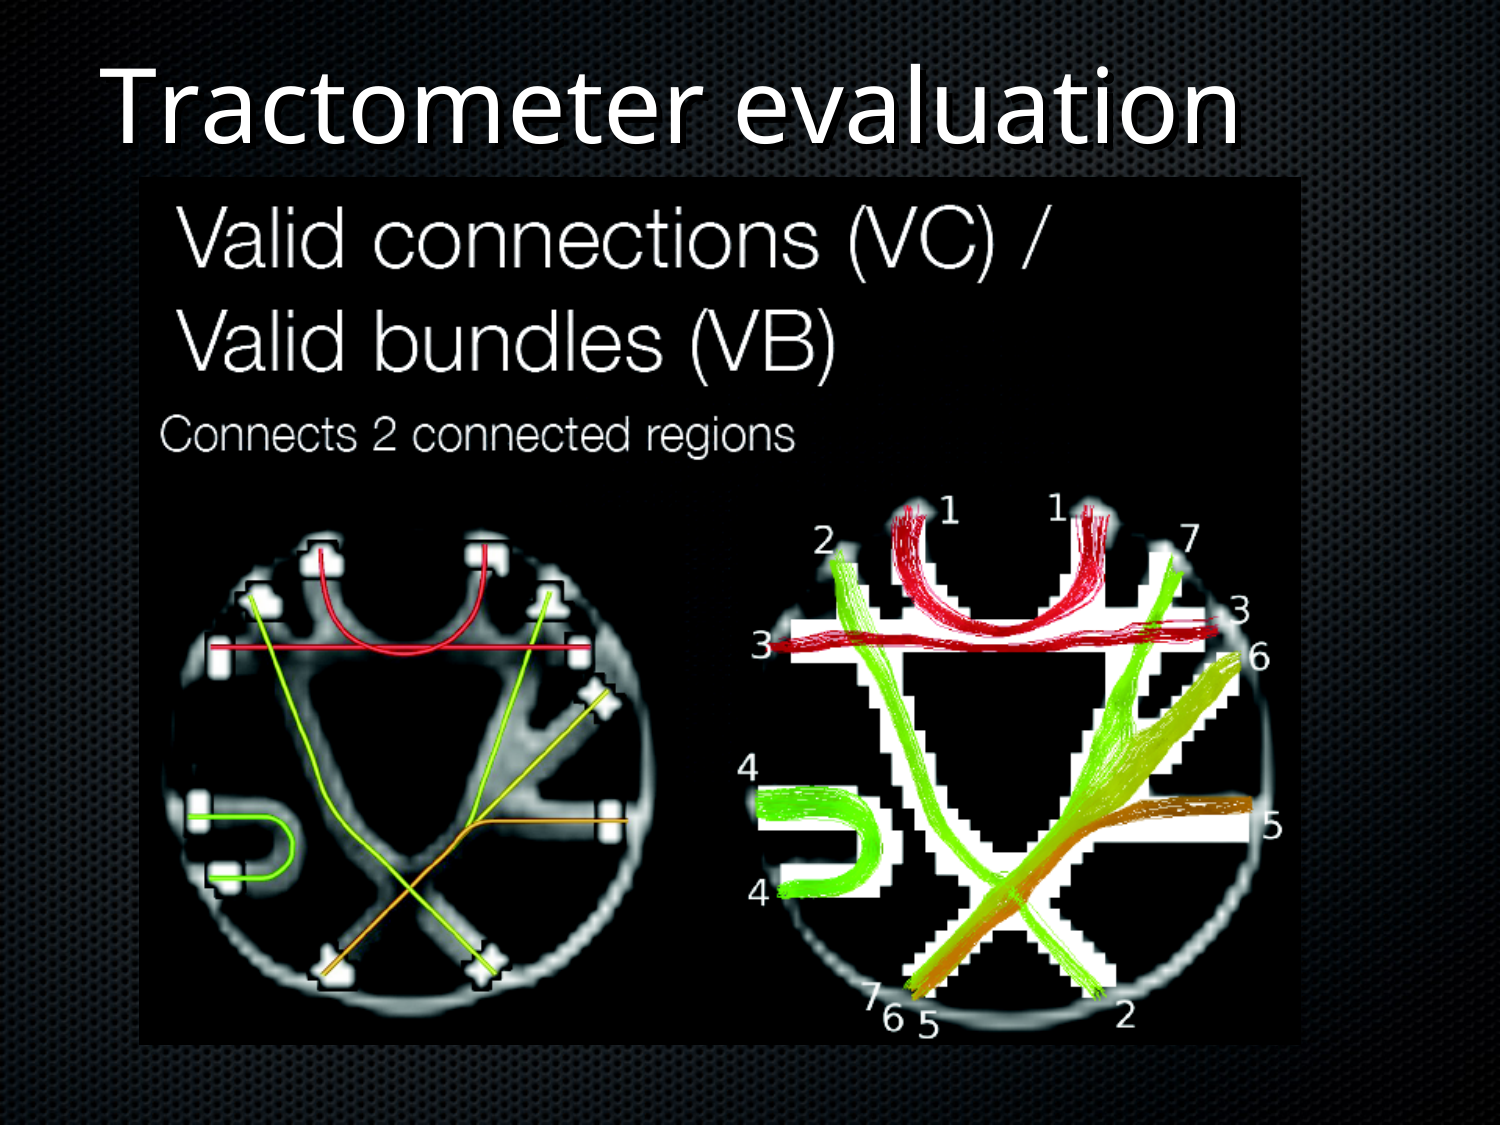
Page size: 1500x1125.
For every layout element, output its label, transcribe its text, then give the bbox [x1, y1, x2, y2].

title Tractometer evaluation [91, 0, 1396, 173]
picture [0, 0, 1500, 1125]
